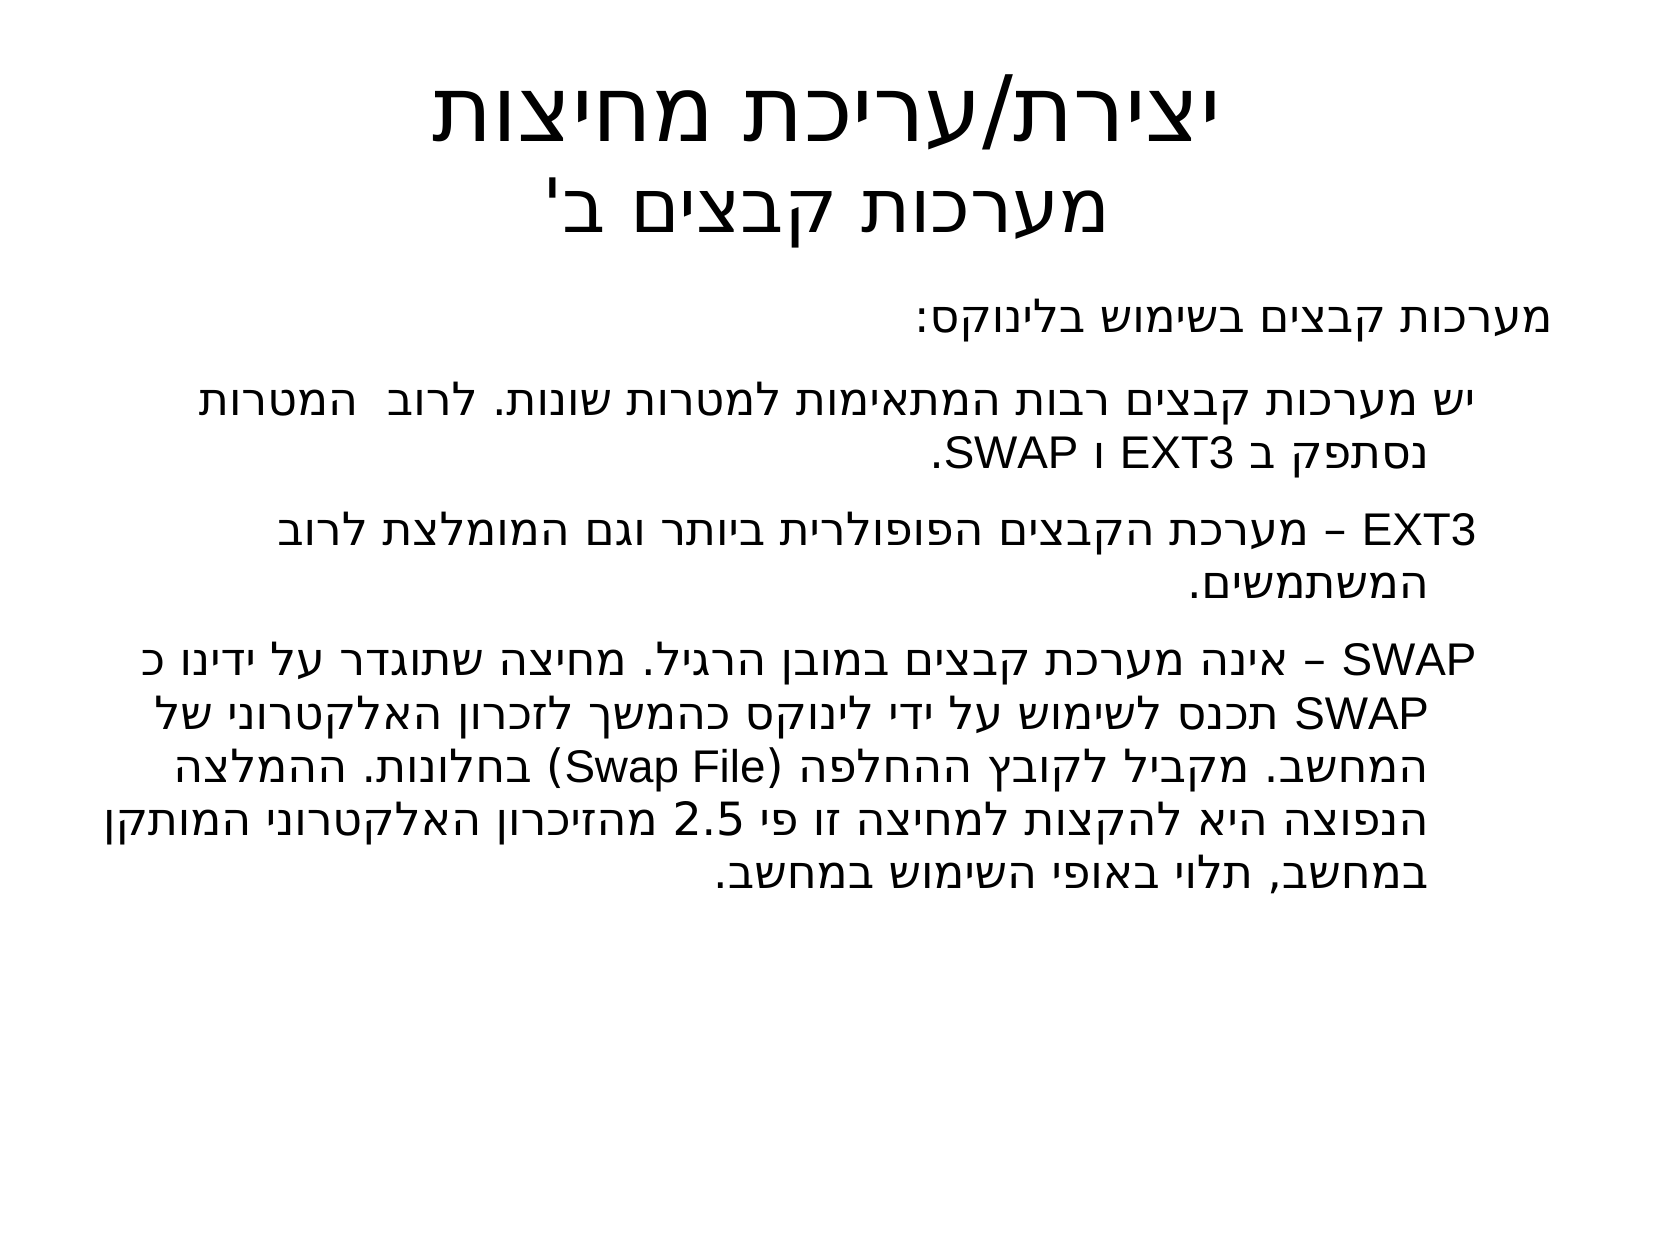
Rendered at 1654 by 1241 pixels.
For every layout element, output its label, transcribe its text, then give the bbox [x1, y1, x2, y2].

list מערכות קבצים בשימוש בלינוקס: יש מערכות קבצים רבות המתאימות למטרות שונות. לרוב המטרות נסתפק ב EXT3 ו SWAP. EXT3 – מערכת הקבצים הפופולרית ביותר וגם המומלצת לרוב המשתמשים. SWAP – אינה מערכת קבצים במובן הרגיל. מחיצה שתוגדר על ידינו כ SWAP תכנס לשימוש על ידי לינוקס כהמשך לזכרון האלקטרוני של המחשב. מקביל לקובץ ההחלפה (Swap File) בחלונות. ההמלצה הנפוצה היא להקצות למחיצה זו פי 2.5 מהזיכרון האלקטרוני המותקן במחשב, תלוי באופי השימוש במחשב. [82, 290, 1571, 1094]
title יצירת/עריכת מחיצות מערכות קבצים ב' [82, 51, 1571, 255]
